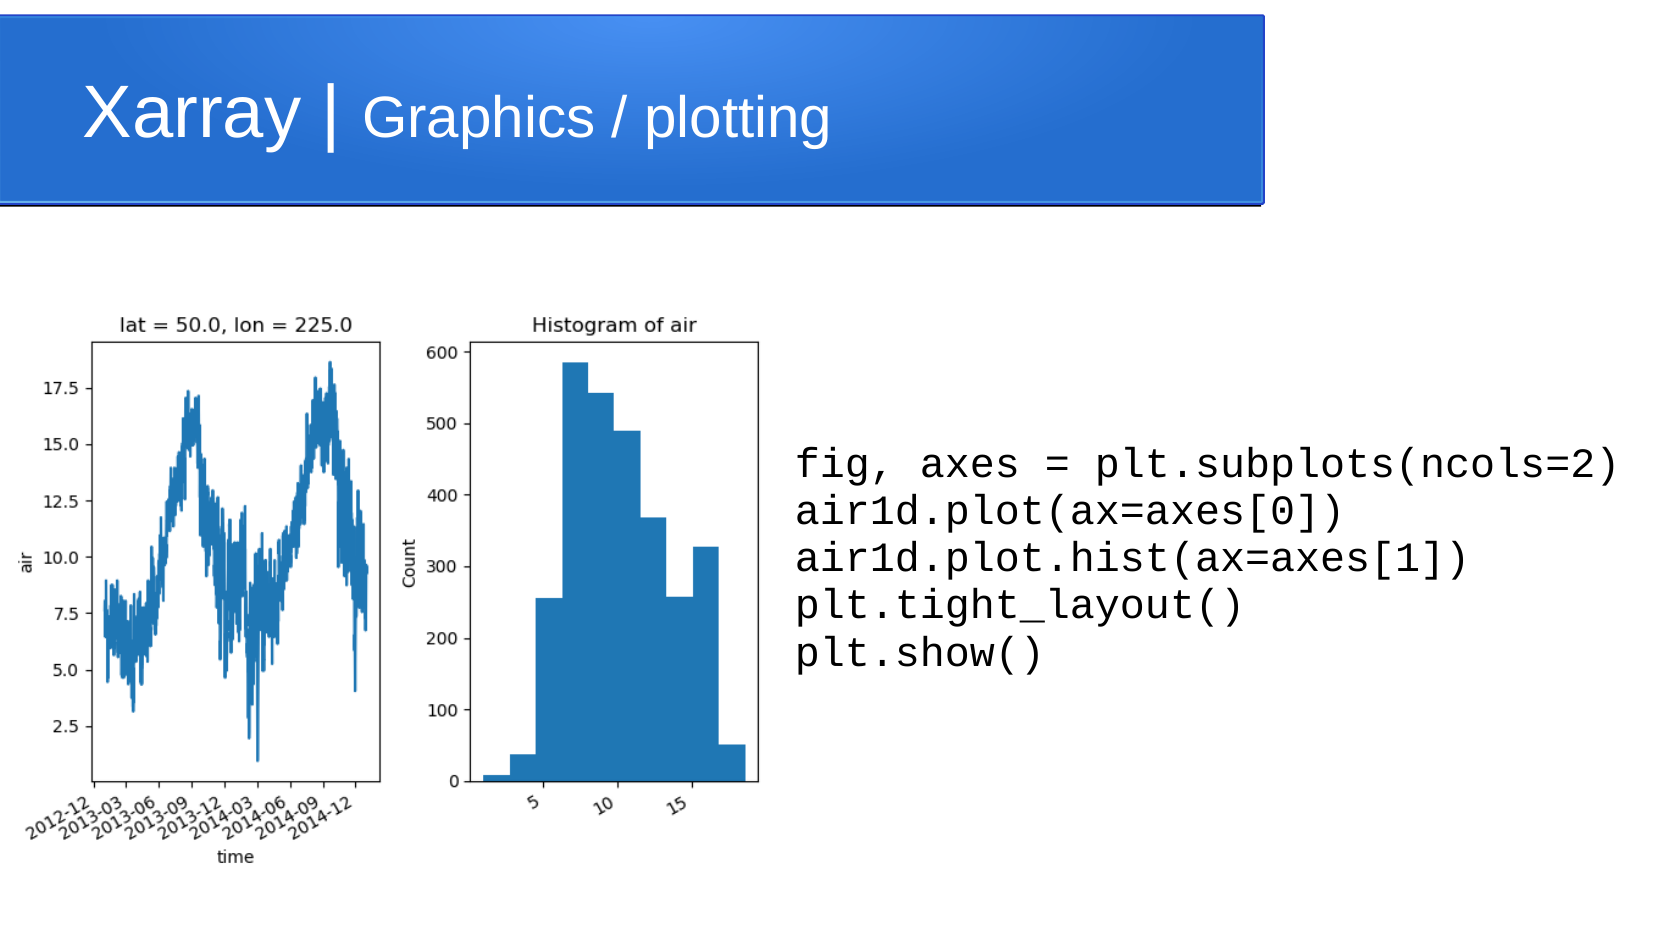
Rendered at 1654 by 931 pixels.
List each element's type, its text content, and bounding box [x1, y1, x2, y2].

picture [0, 299, 781, 886]
title Xarray | Graphics / plotting [82, 35, 1235, 189]
text_box fig, axes = plt.subplots(ncols=2) air1d.plot(ax=axes[0]) air1d.plot.hist(ax=axes[1]) plt.tight_layout() plt.show() [780, 435, 1654, 893]
